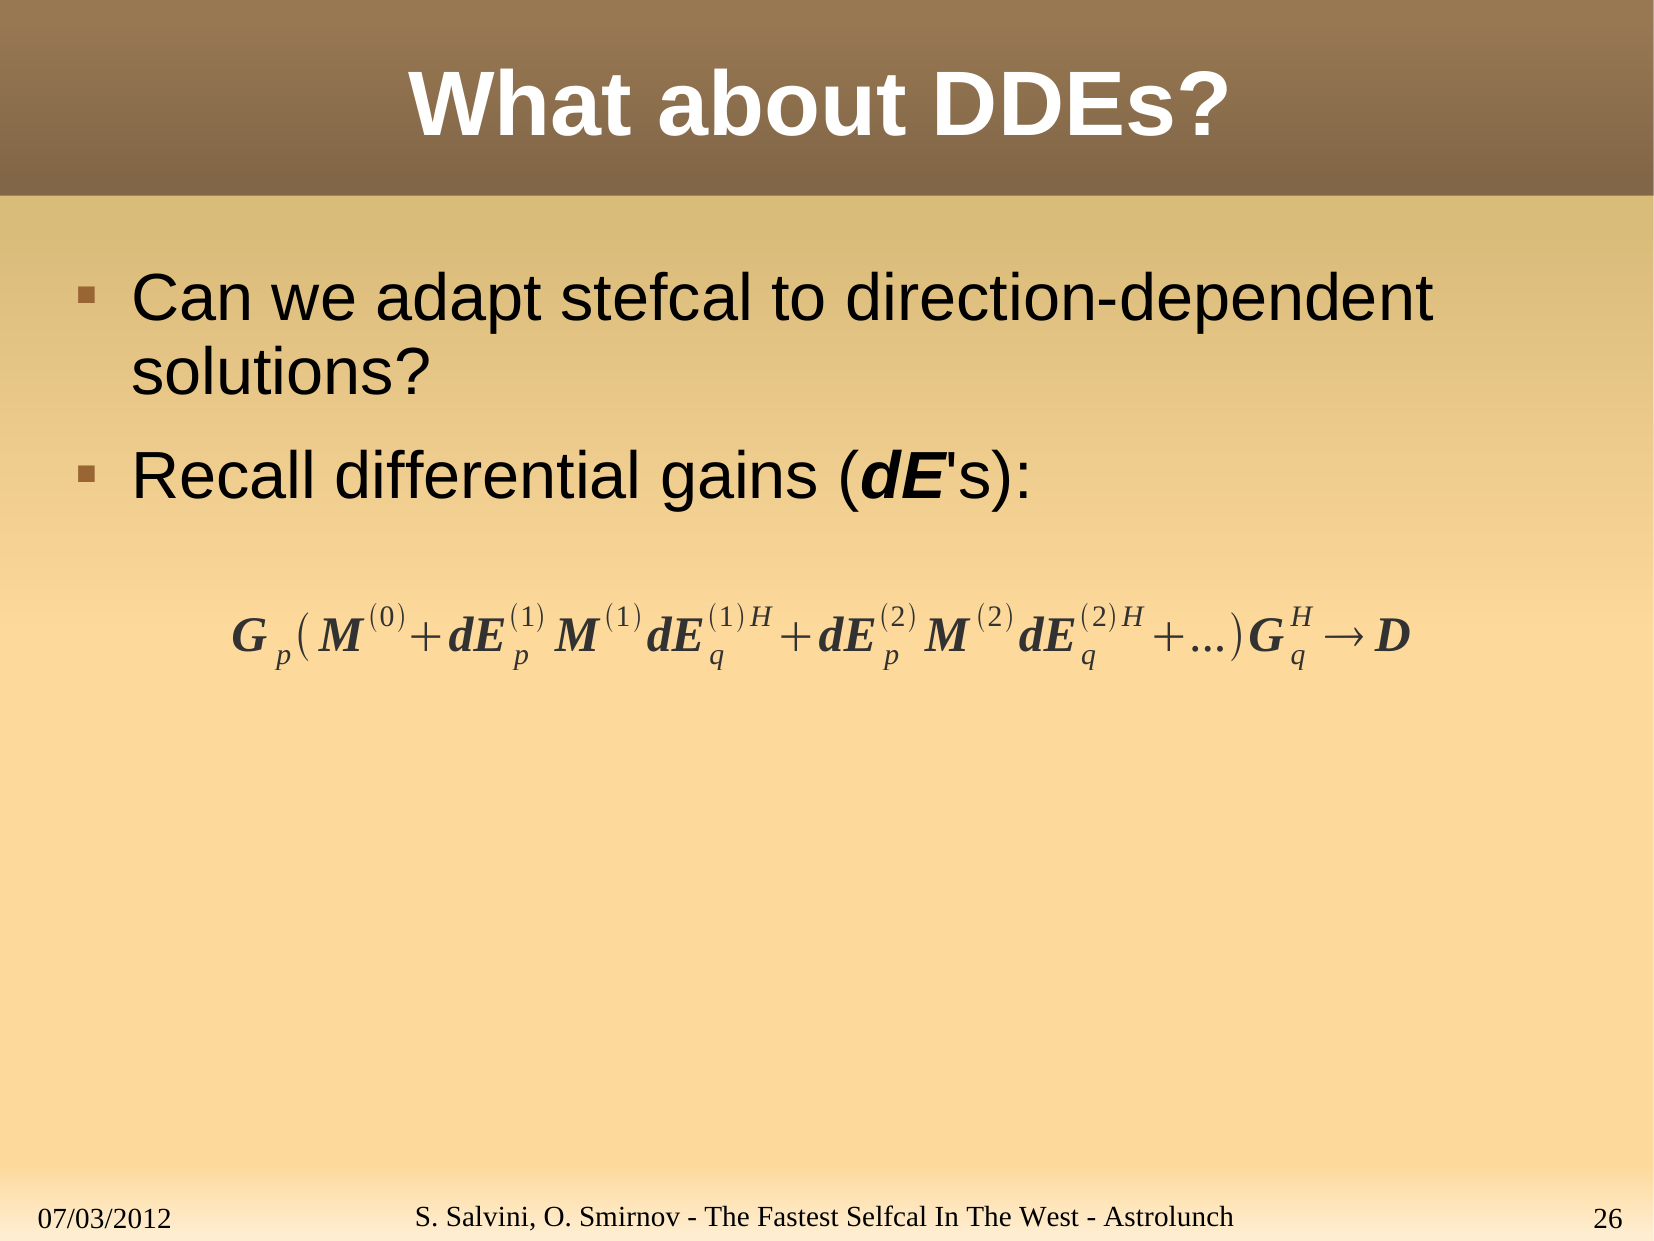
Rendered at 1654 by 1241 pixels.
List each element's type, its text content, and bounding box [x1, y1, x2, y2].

chart [225, 600, 1418, 670]
list Can we adapt stefcal to direction-dependent solutions? Recall differential gains (dE's): [60, 259, 1549, 1064]
picture [0, 0, 1654, 1241]
title What about DDEs? [76, 7, 1565, 200]
